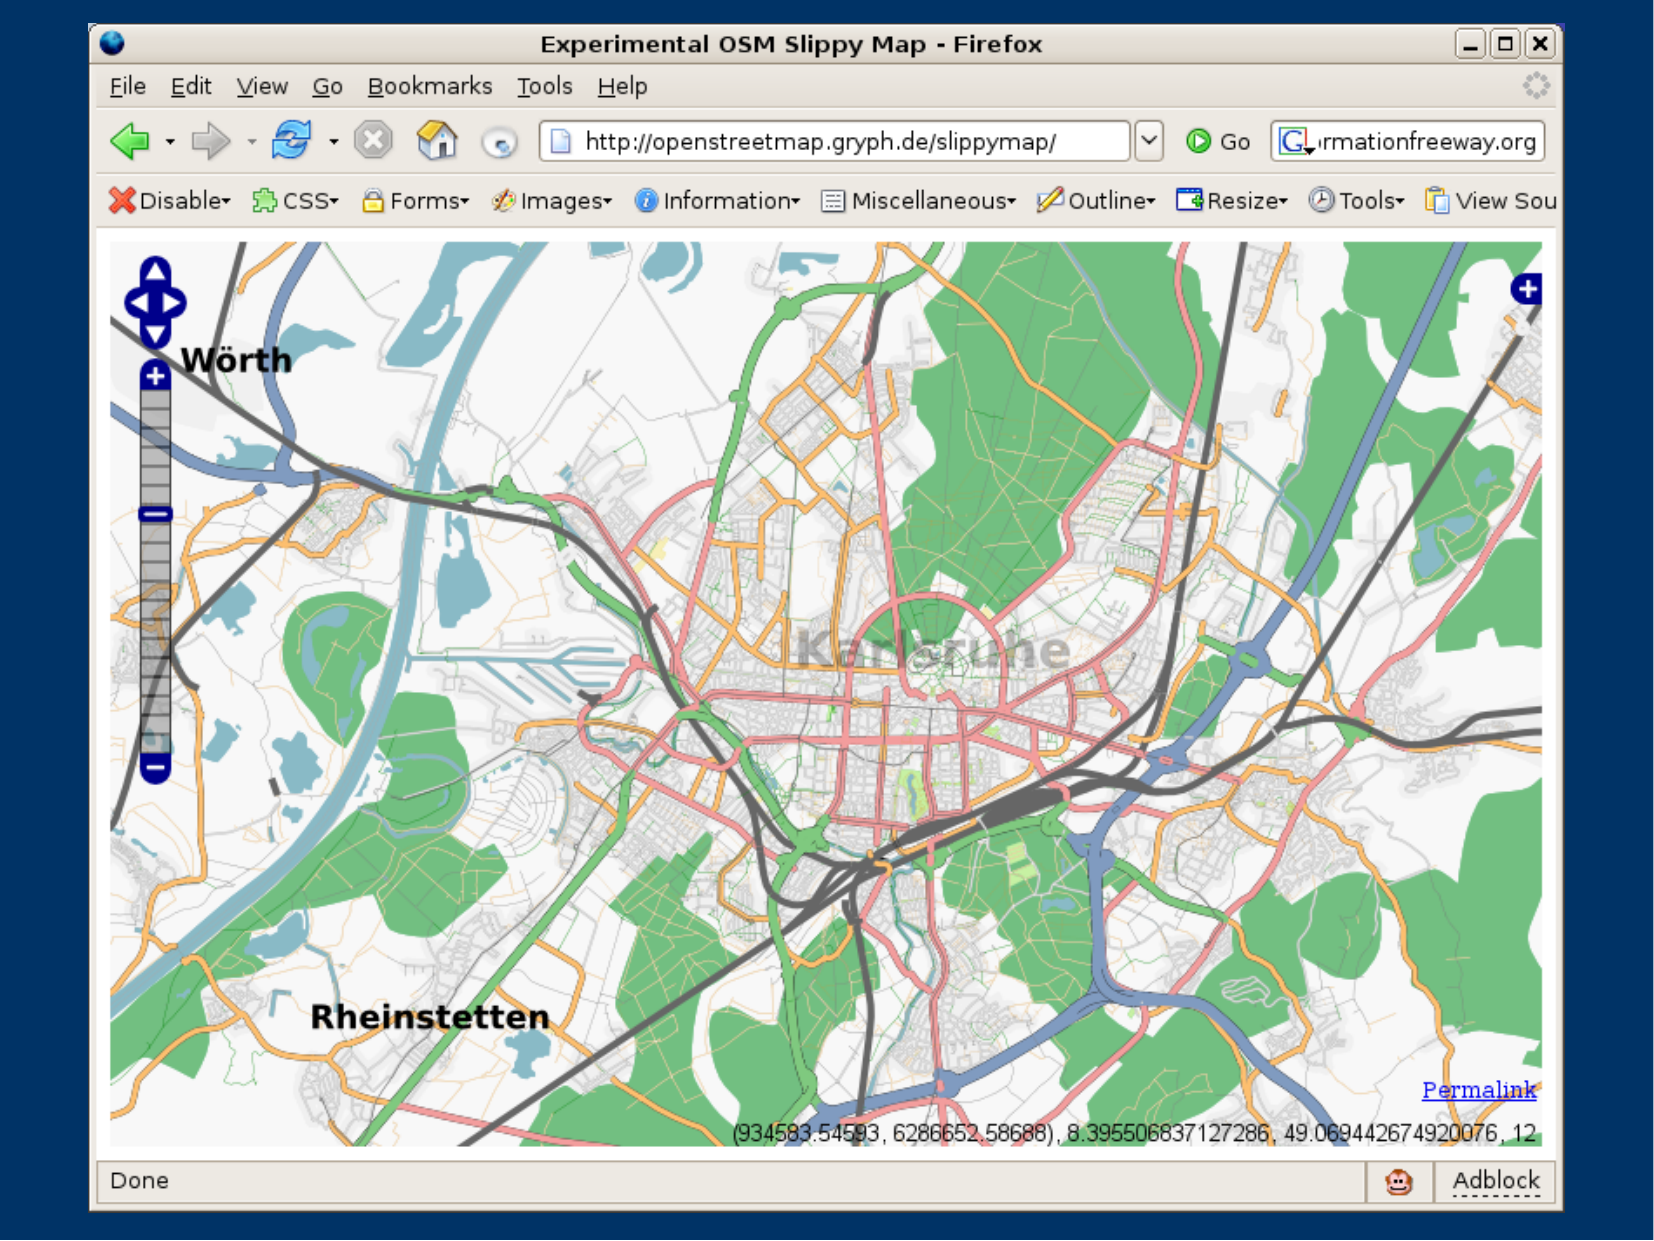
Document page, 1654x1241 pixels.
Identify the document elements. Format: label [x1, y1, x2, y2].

picture [88, 23, 1565, 1213]
